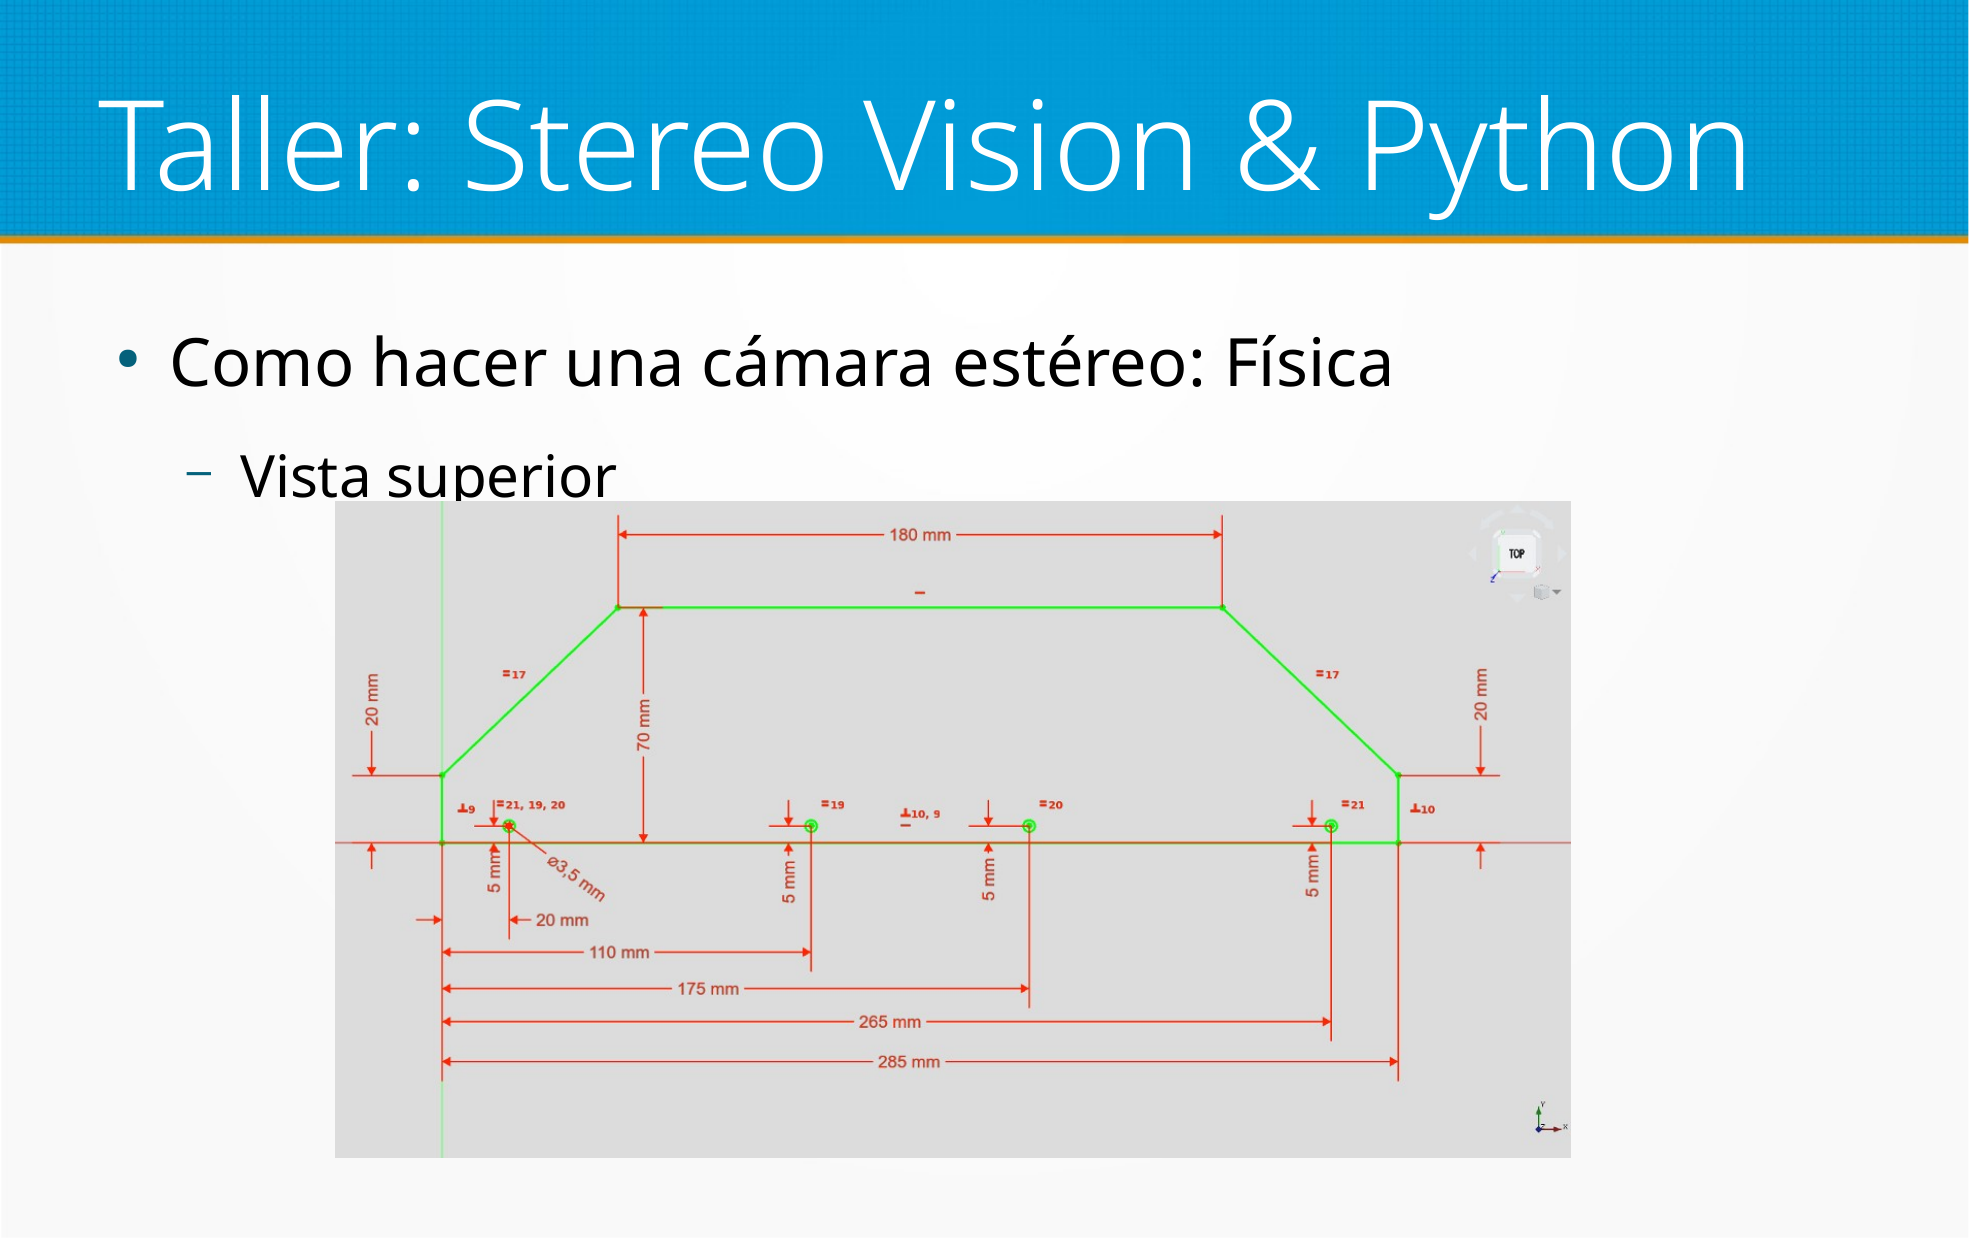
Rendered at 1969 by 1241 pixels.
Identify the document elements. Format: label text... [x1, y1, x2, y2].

list Como hacer una cámara estéreo: Física Vista superior [98, 315, 1861, 1081]
picture [0, 233, 1969, 1241]
title Taller: Stereo Vision & Python [98, 19, 1870, 227]
